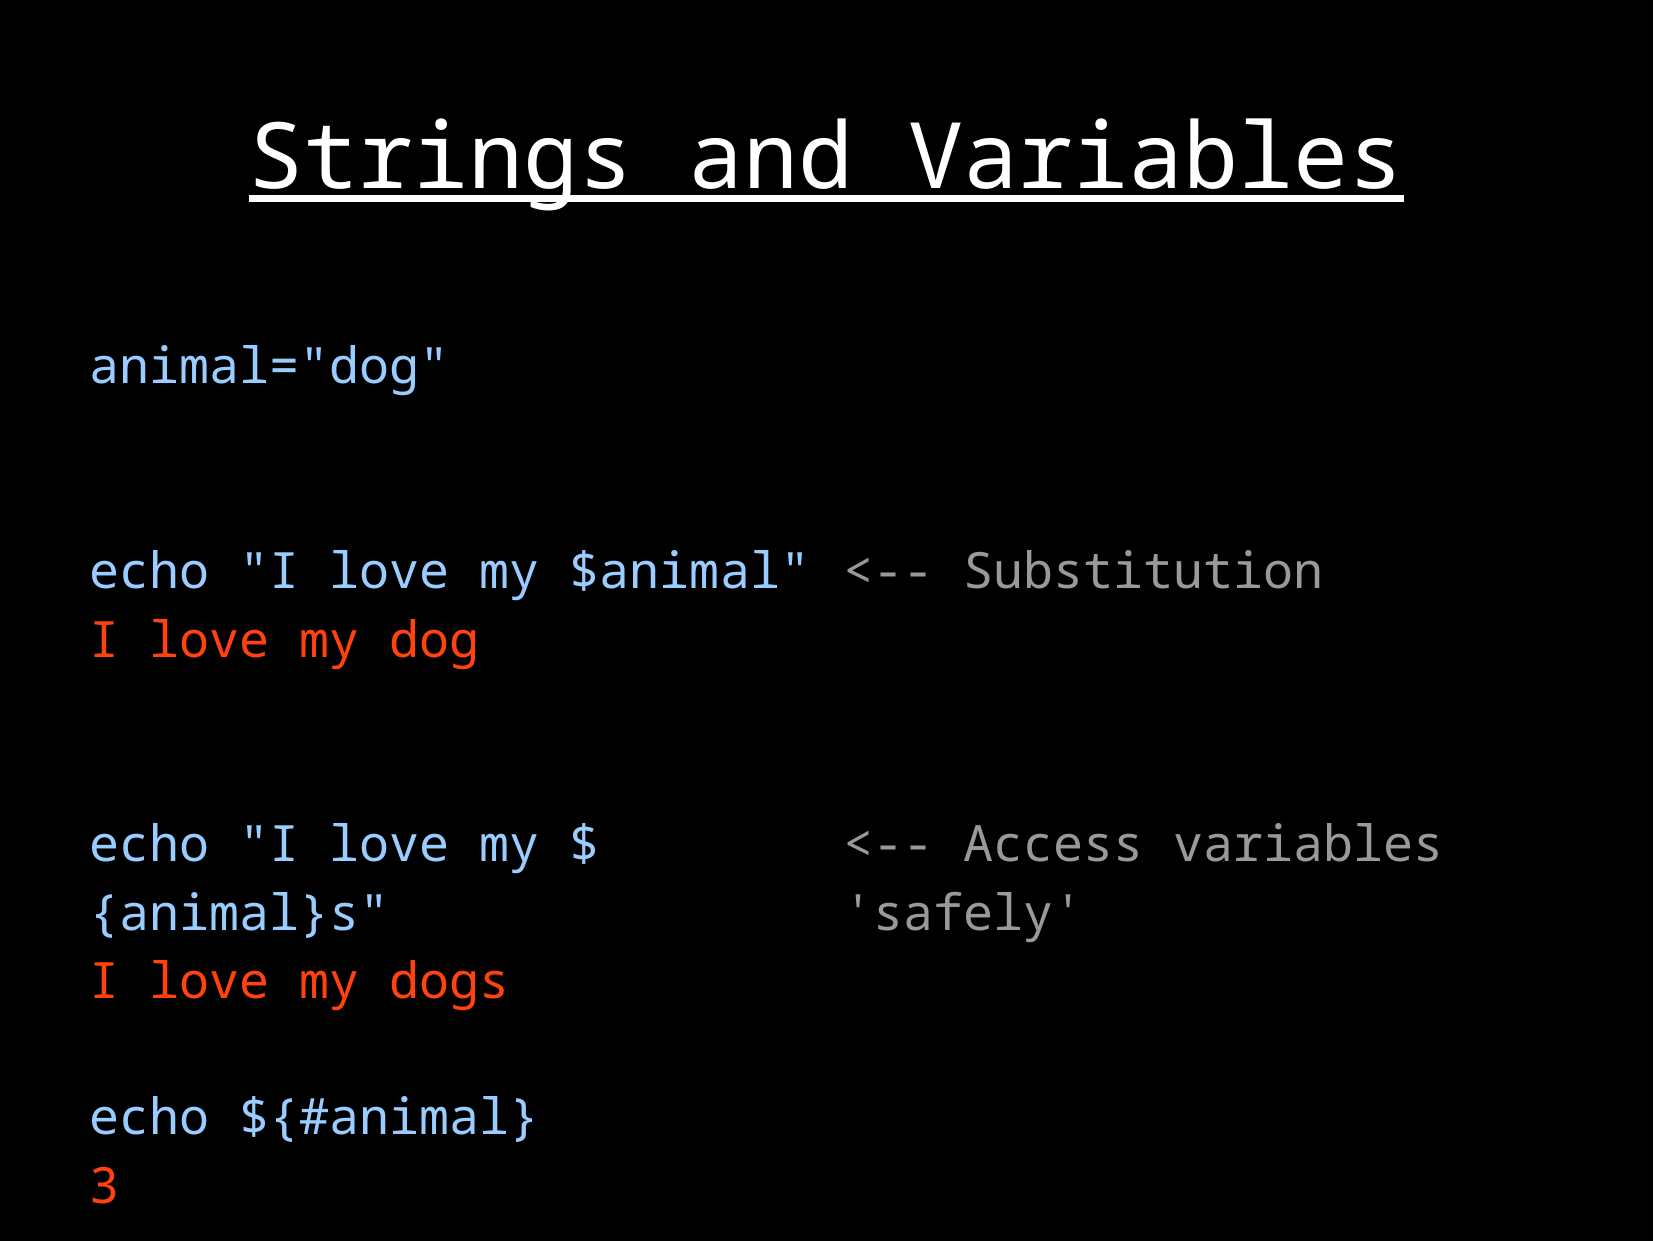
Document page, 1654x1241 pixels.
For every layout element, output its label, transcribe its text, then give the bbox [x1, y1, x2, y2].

table_header <-- Substitution <-- Access variables 'safely' [829, 323, 1626, 1226]
table_header animal="dog" echo "I love my $animal" I love my dog echo "I love my ${animal}s" I love my dogs echo ${#animal} 3 [75, 323, 829, 1226]
title Strings and Variables [82, 49, 1571, 257]
